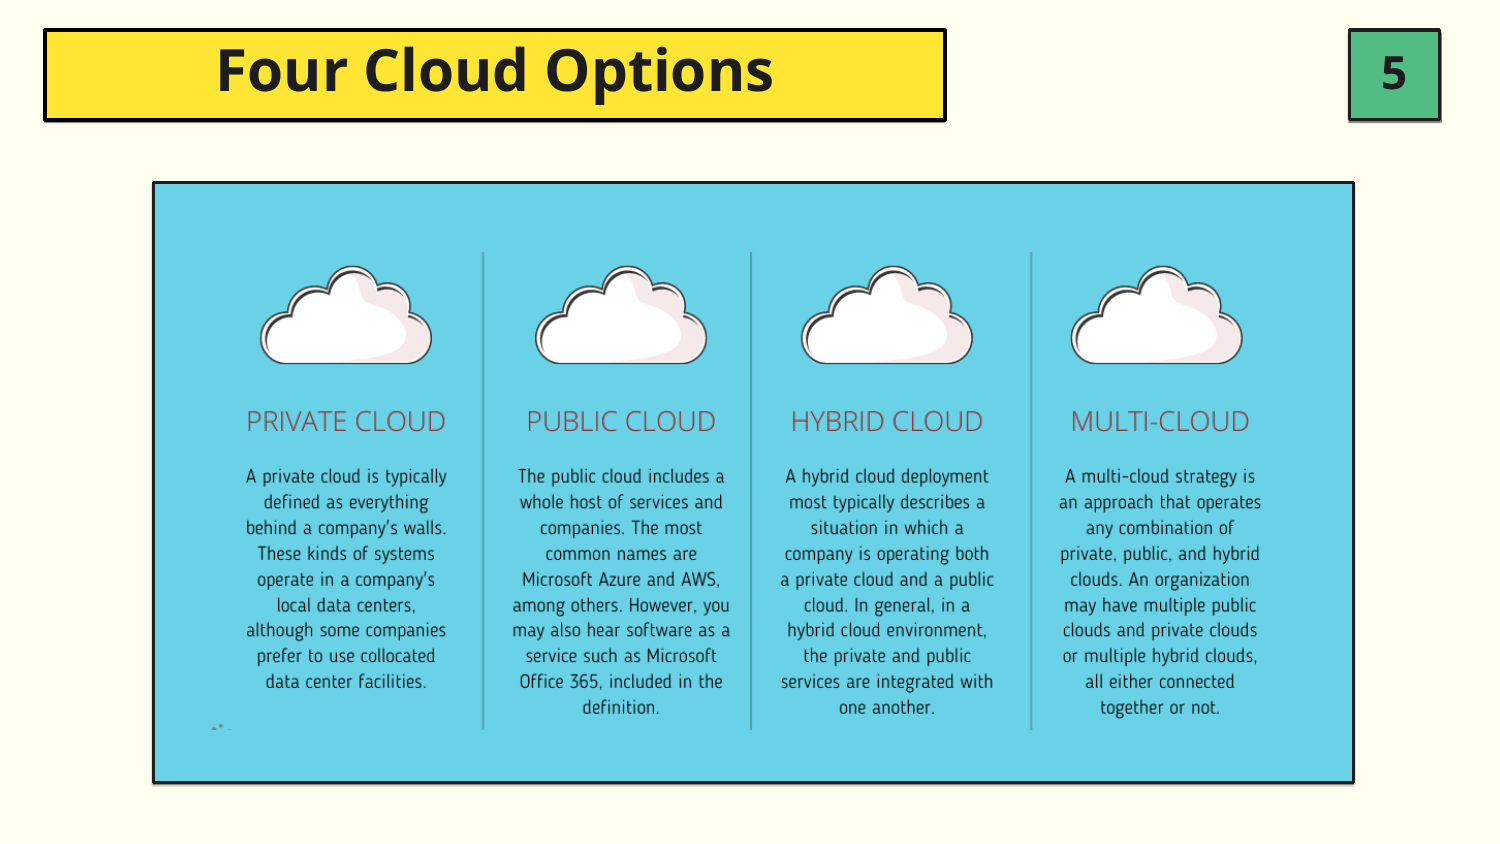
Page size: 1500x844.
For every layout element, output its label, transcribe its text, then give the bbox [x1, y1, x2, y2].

picture [182, 252, 1318, 730]
title Four Cloud Options [45, 30, 945, 120]
